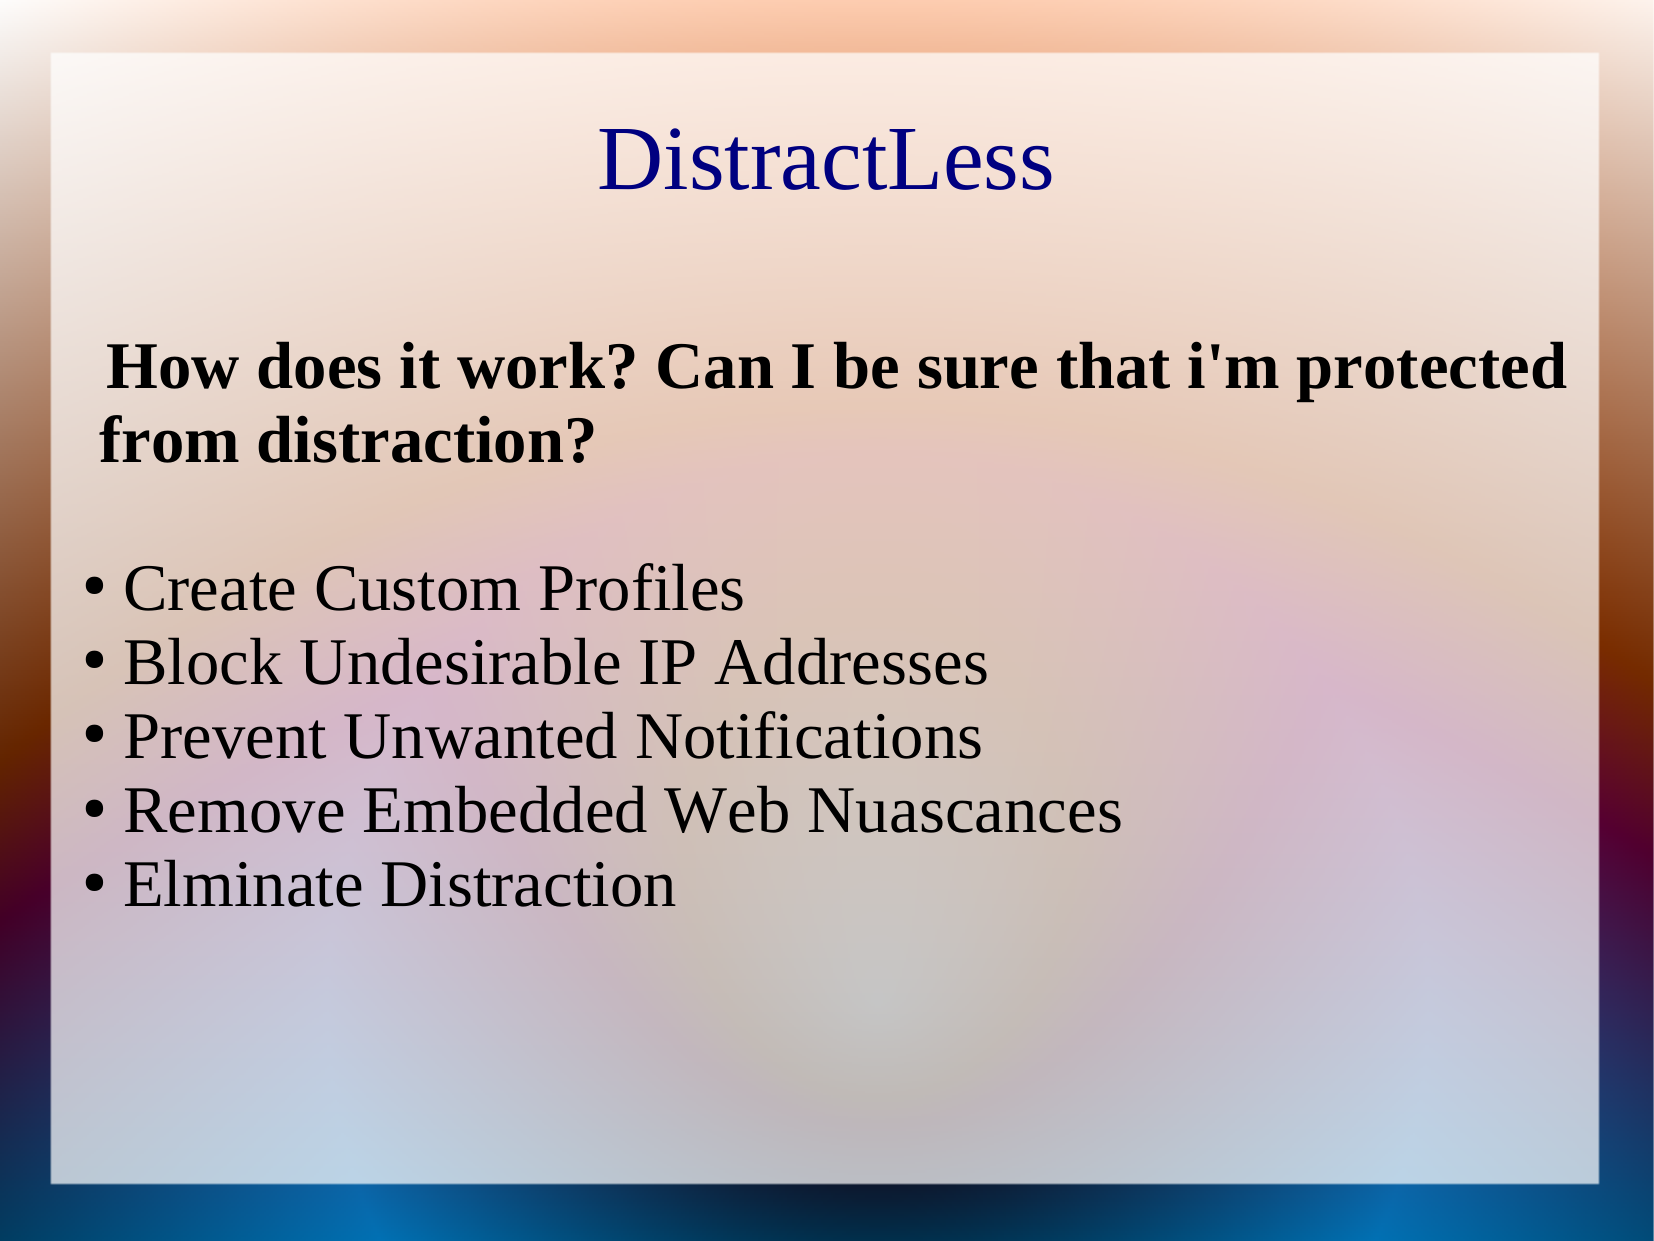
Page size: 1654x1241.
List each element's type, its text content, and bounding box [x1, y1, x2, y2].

picture [0, 0, 1654, 1241]
subtitle How does it work? Can I be sure that i'm protected from distraction? Create Custom Profiles Block Undesirable IP Addresses Prevent Unwanted Notifications Remove Embedded Web Nuascances Elminate Distraction [82, 290, 1571, 1034]
title DistractLess [82, 55, 1571, 263]
